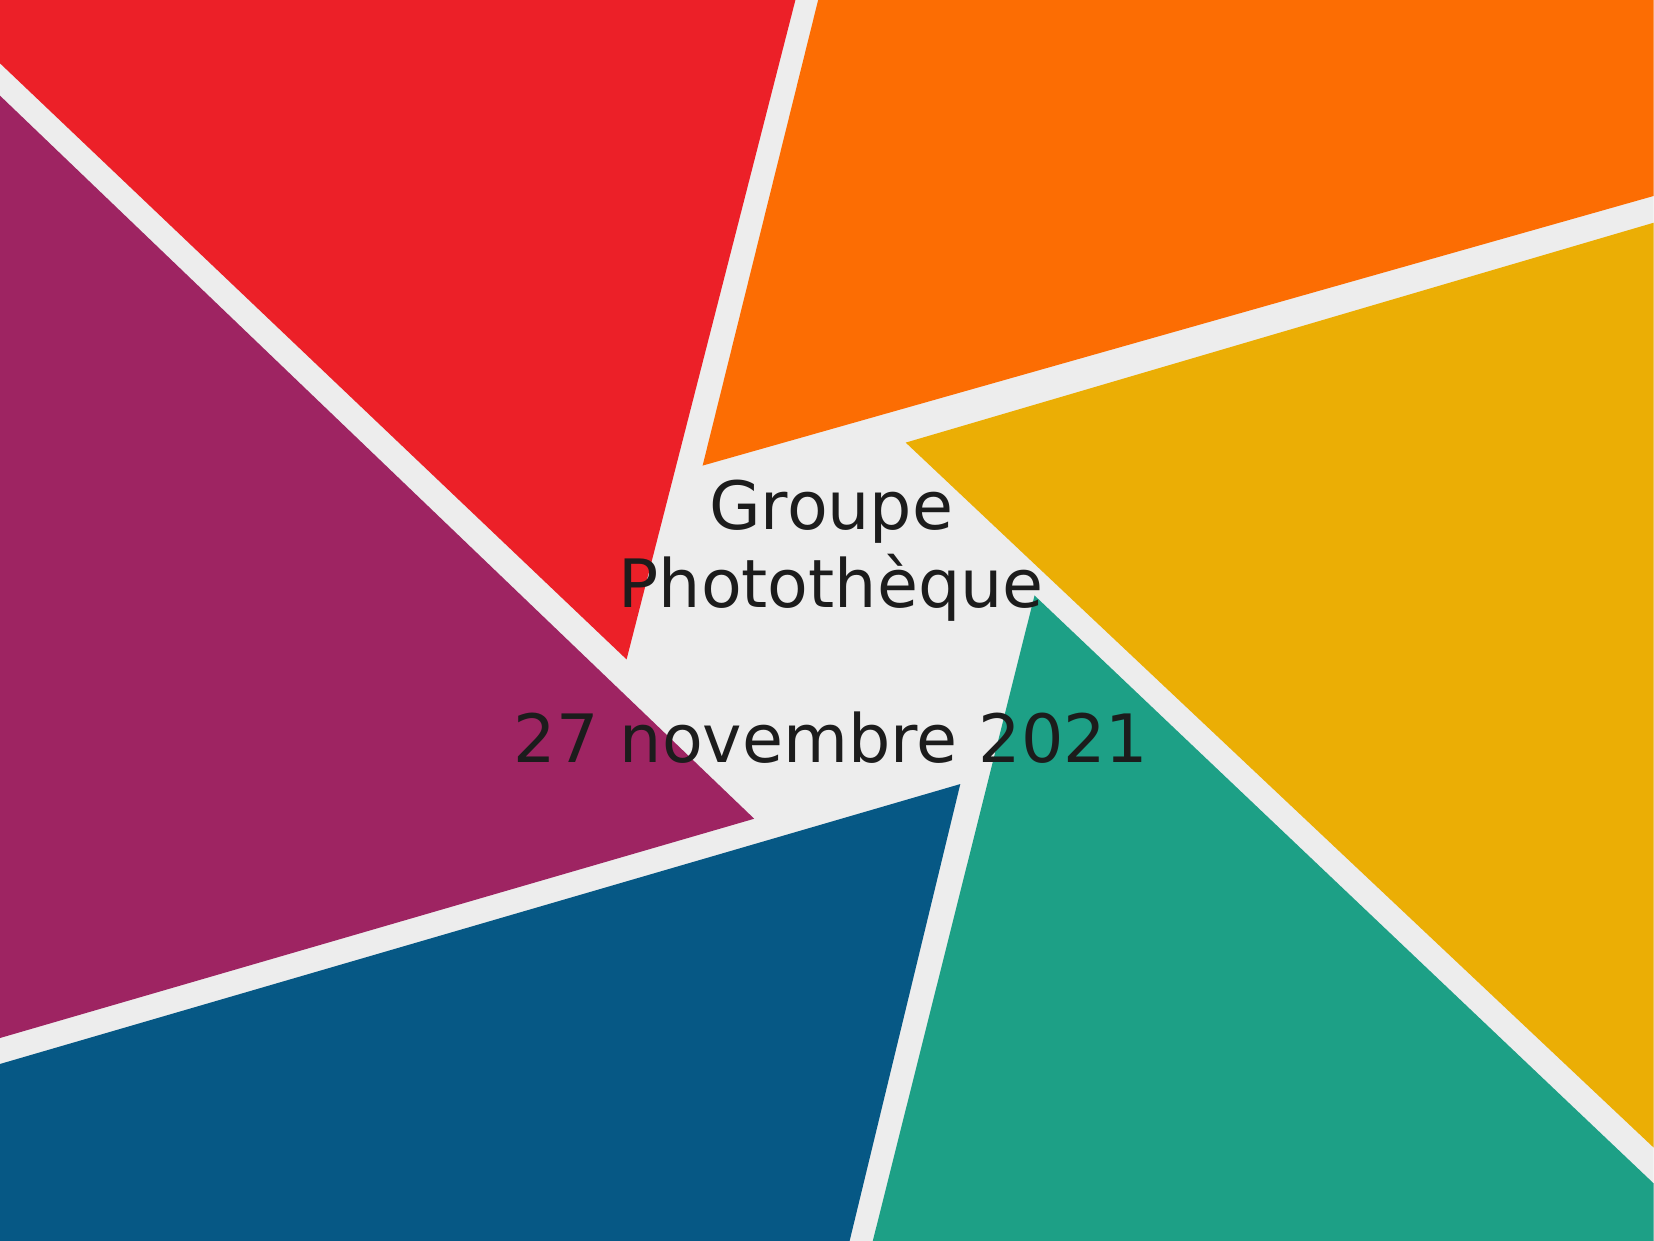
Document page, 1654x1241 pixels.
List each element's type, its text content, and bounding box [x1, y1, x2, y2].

subtitle Groupe Photothèque 27 novembre 2021 [507, 389, 1155, 857]
